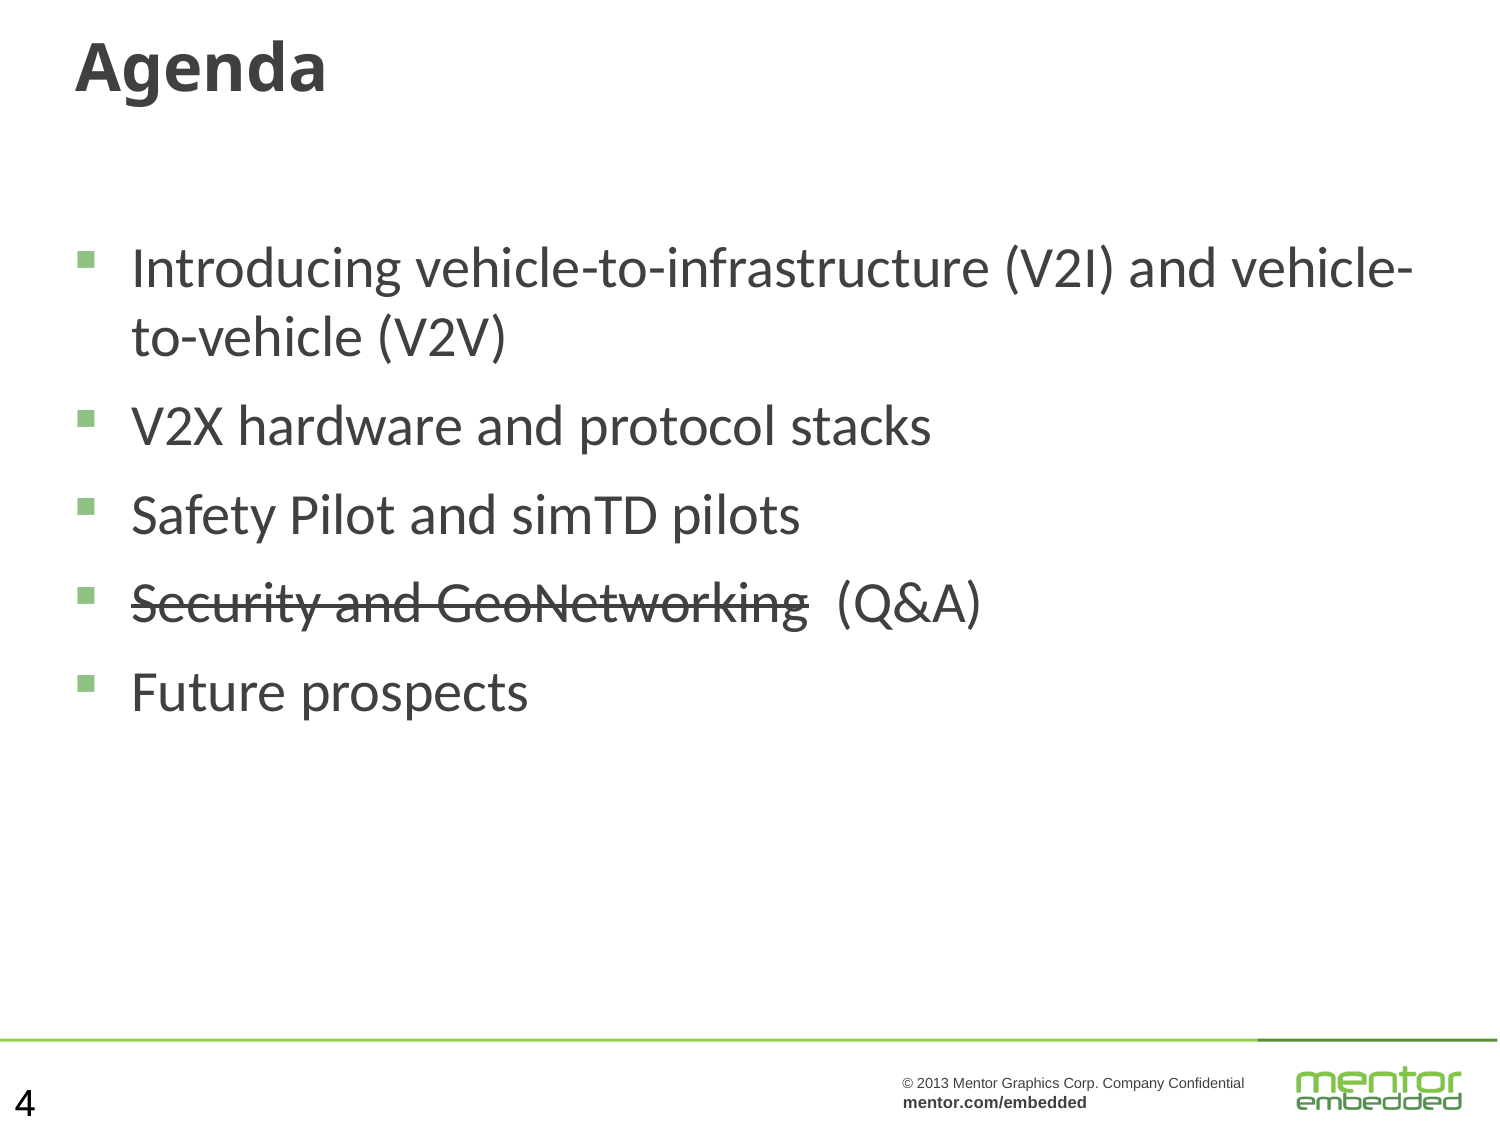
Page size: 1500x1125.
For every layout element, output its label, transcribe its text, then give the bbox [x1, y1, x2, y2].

picture [1292, 1062, 1464, 1114]
title Agenda [0, 0, 1500, 113]
list Introducing vehicle-to-infrastructure (V2I) and vehicle-to-vehicle (V2V) V2X hardware and protocol stacks Safety Pilot and simTD pilots Security and GeoNetworking (Q&A) Future prospects [0, 221, 1500, 904]
